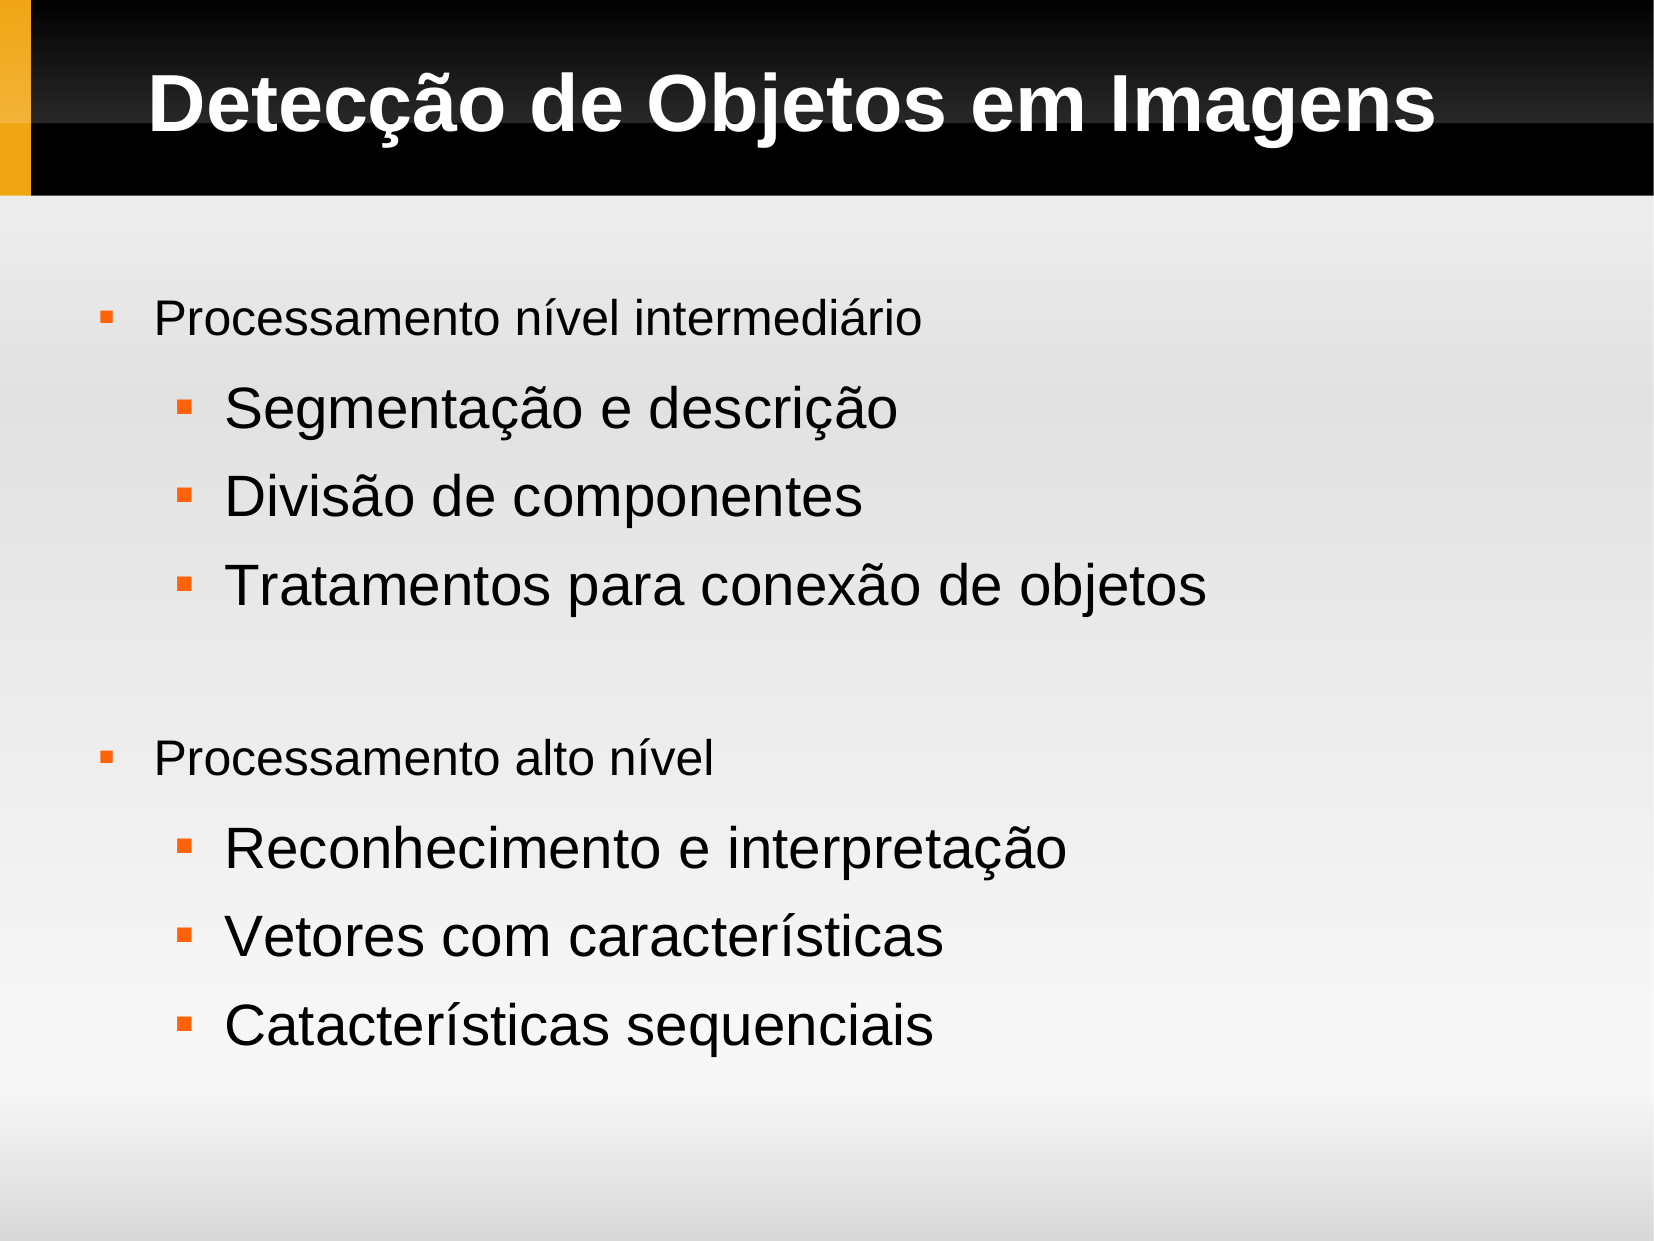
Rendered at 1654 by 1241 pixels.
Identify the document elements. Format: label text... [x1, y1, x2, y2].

picture [0, 0, 1654, 1241]
list Processamento nível intermediário Segmentação e descrição Divisão de componentes Tratamentos para conexão de objetos Processamento alto nível Reconhecimento e interpretação Vetores com características Catacterísticas sequenciais [82, 290, 1571, 1109]
title Detecção de Objetos em Imagens [76, 0, 1565, 208]
